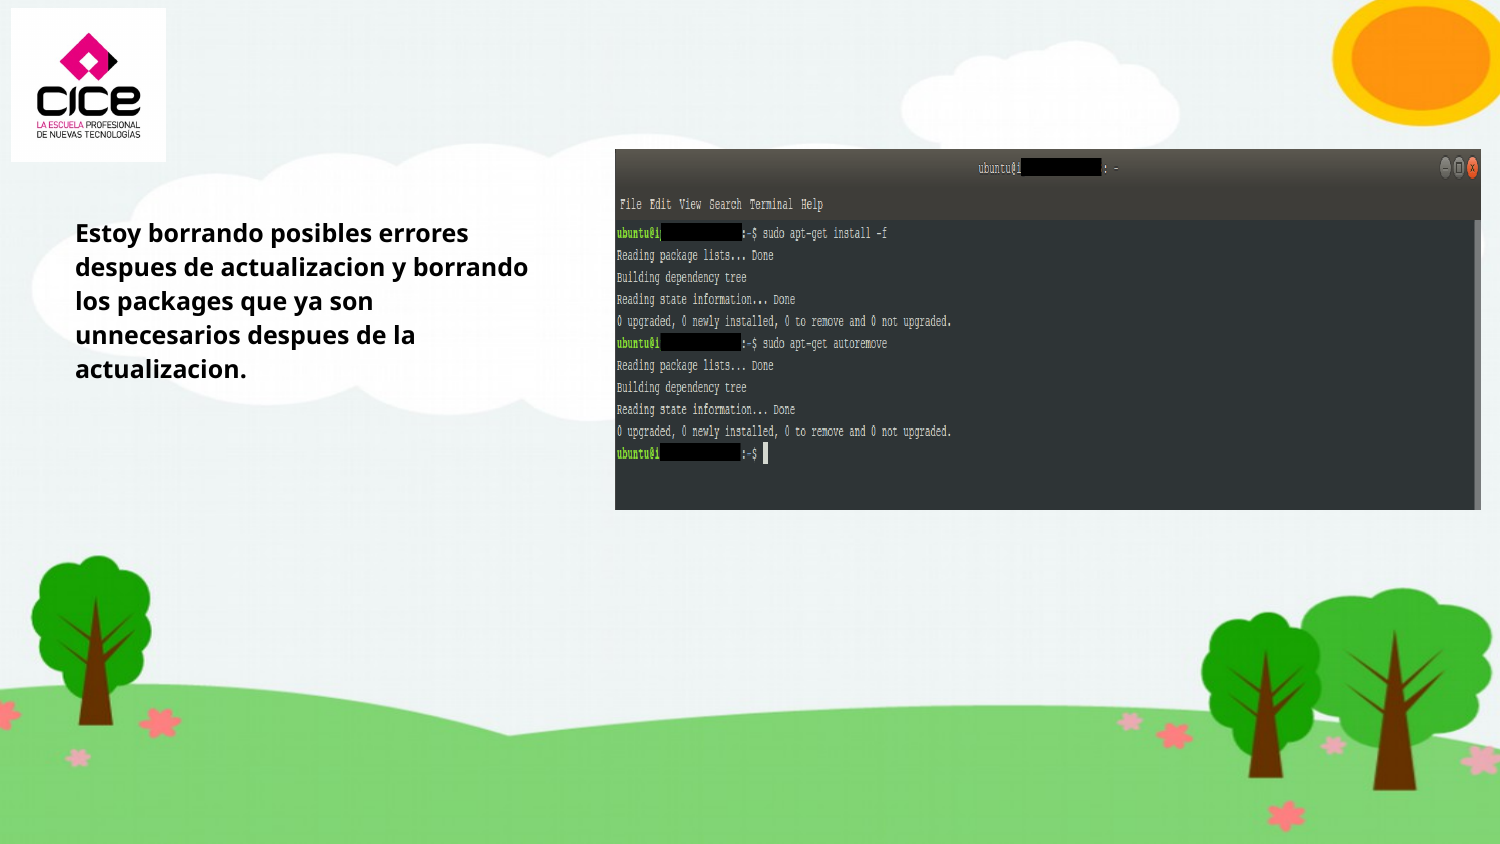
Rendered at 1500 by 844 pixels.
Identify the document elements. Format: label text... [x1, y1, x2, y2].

picture [0, 0, 1500, 844]
title Estoy borrando posibles errores despues de actualizacion y borrando los packages que ya son unnecesarios despues de la actualizacion. [75, 240, 541, 363]
